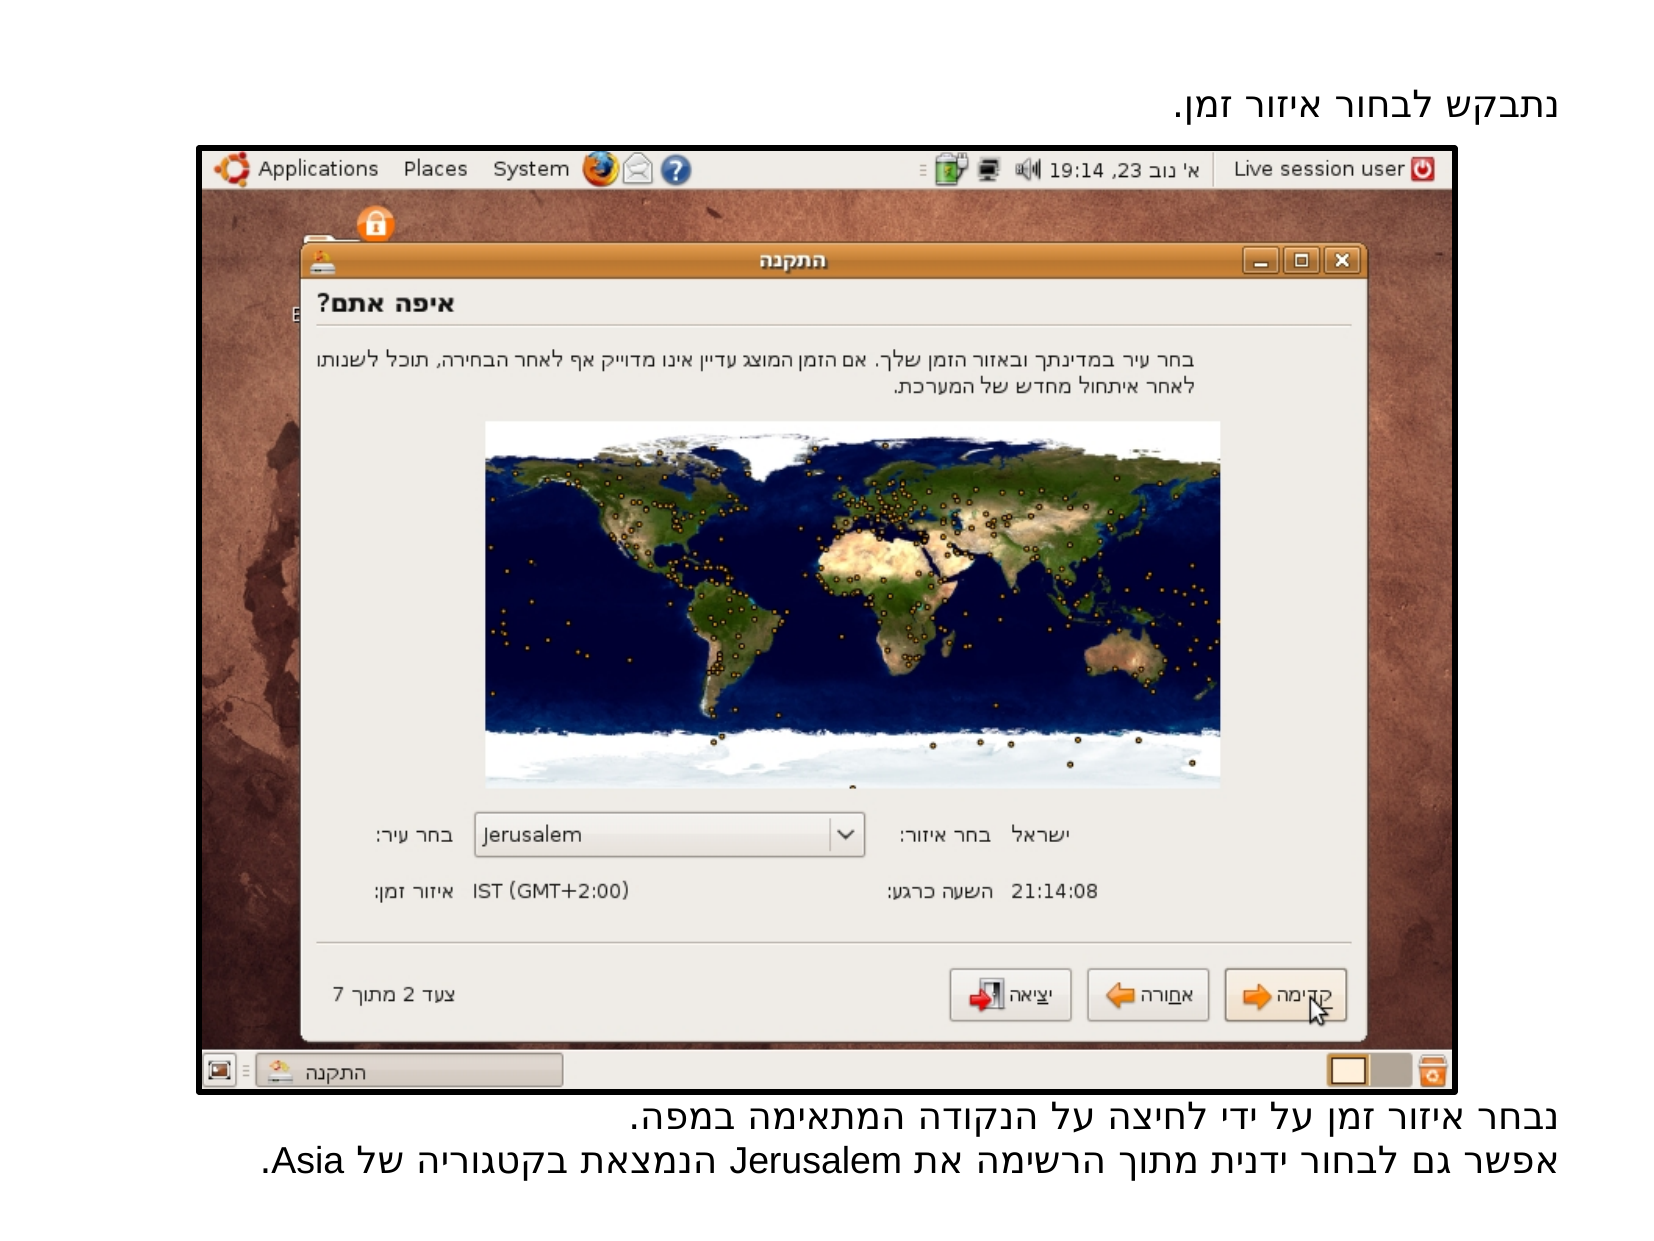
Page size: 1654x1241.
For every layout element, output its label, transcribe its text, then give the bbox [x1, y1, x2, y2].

picture [201, 151, 1452, 1089]
text_box נבחר איזור זמן על ידי לחיצה על הנקודה המתאימה במפה. אפשר גם לבחור ידנית מתוך הרשימה את Jerusalem הנמצאת בקטגוריה של Asia. [75, 1087, 1576, 1241]
text_box נתבקש לבחור איזור זמן. [225, 75, 1576, 136]
